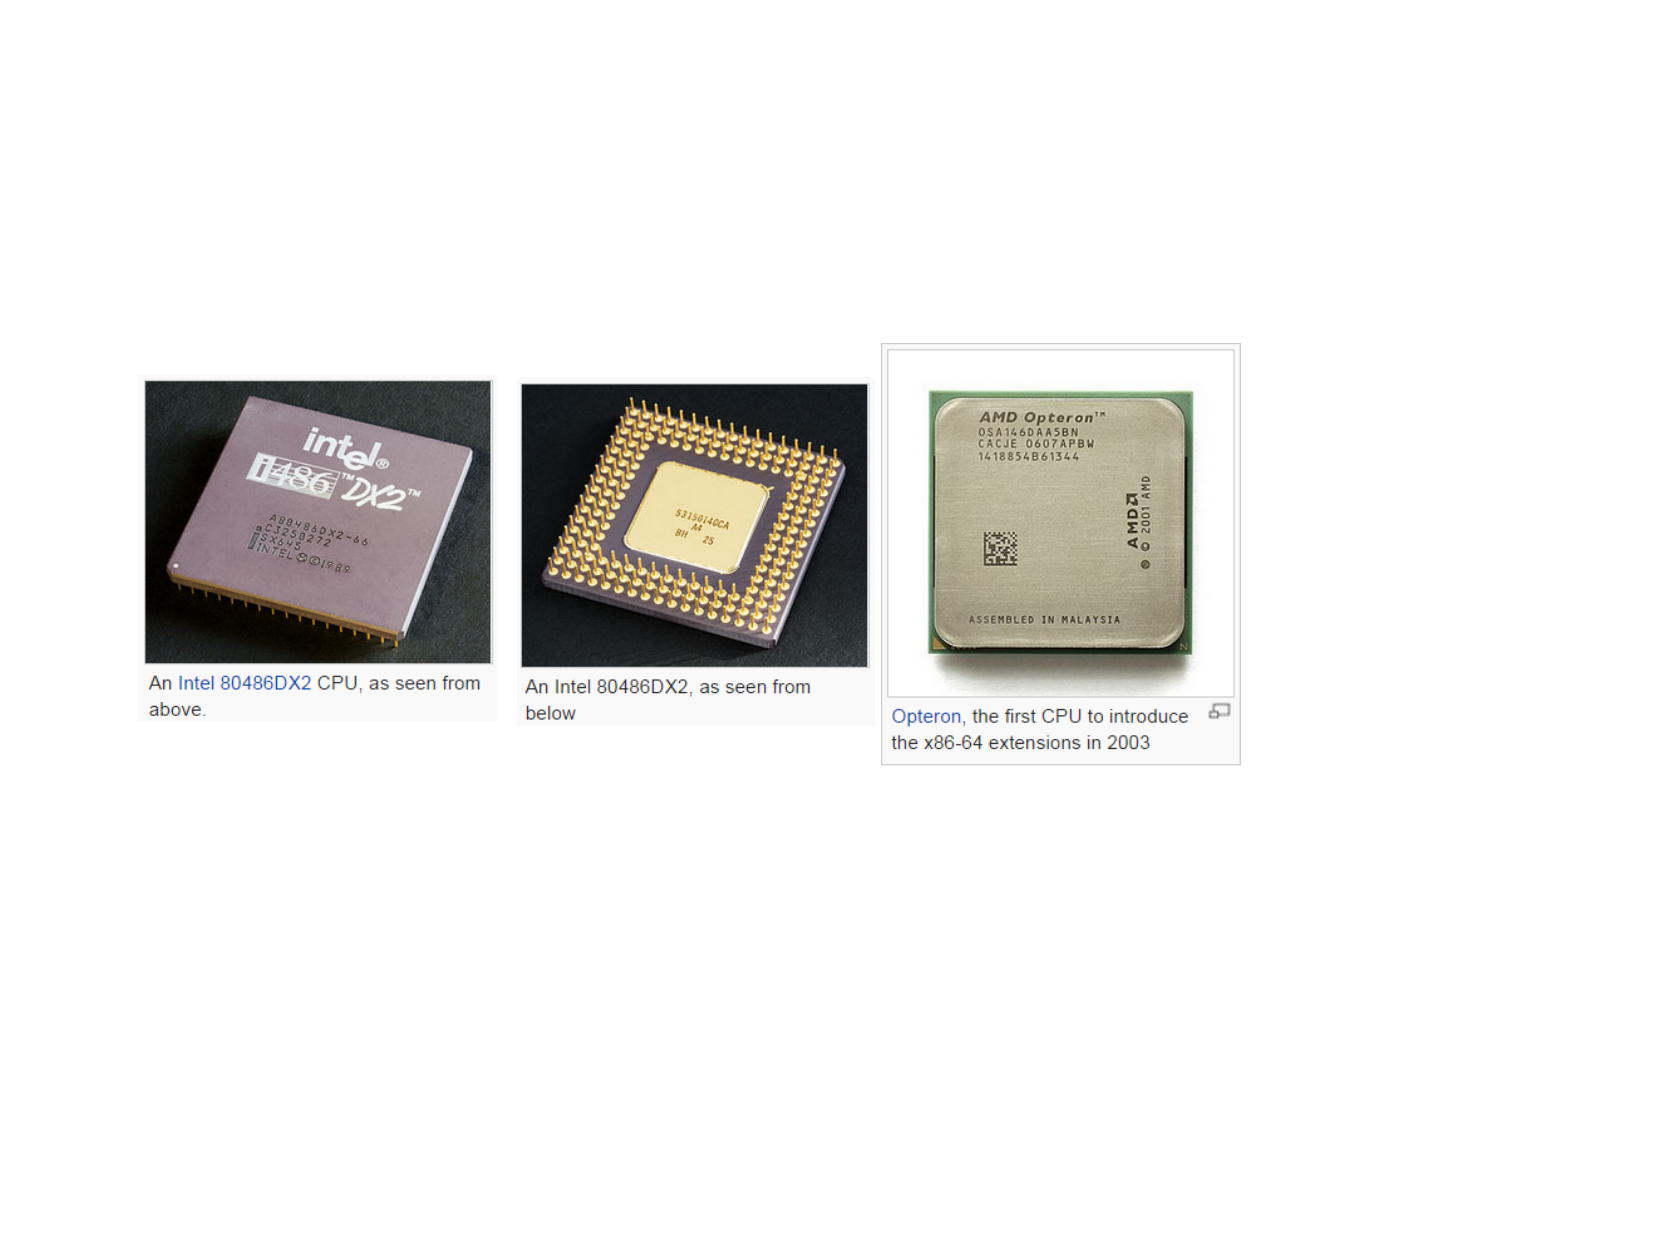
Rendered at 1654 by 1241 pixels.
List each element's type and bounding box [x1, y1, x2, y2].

picture [138, 375, 497, 721]
picture [517, 377, 875, 726]
picture [881, 343, 1241, 768]
